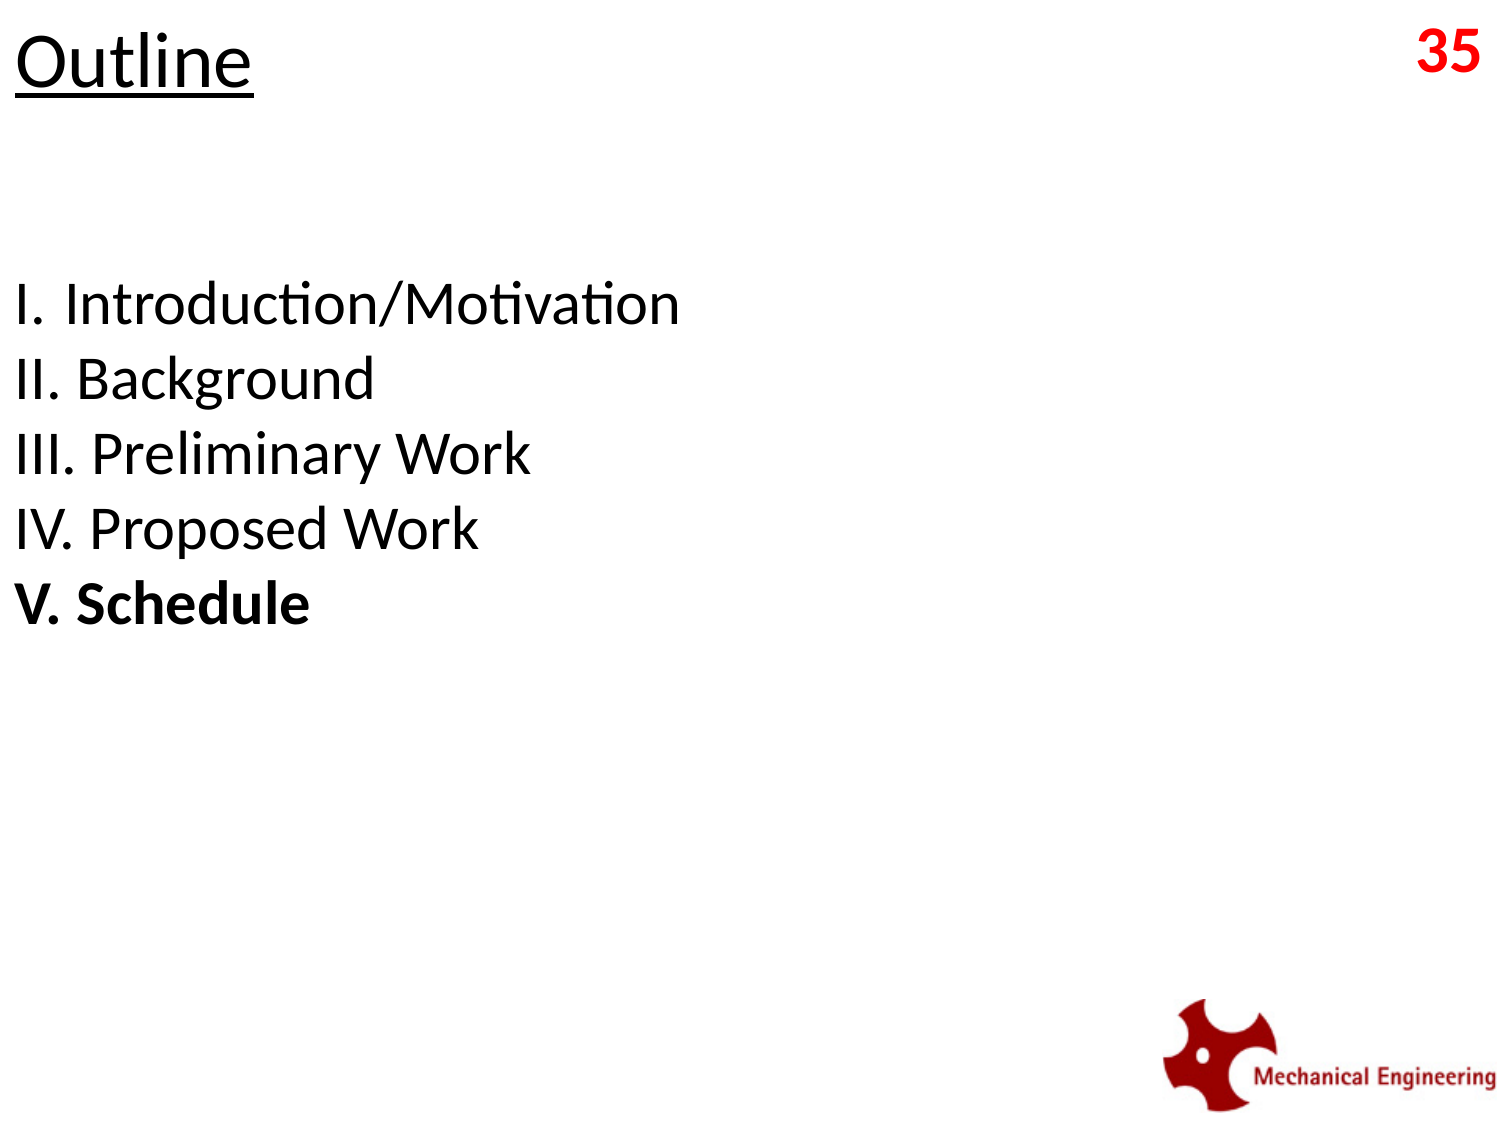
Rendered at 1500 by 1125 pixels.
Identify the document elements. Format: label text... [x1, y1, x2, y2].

title Outline [0, 0, 1351, 150]
text_box Introduction/Motivation Background Preliminary Work Proposed Work Schedule [0, 179, 1486, 645]
picture [1162, 999, 1497, 1113]
text_box 35 [1401, 0, 1499, 93]
